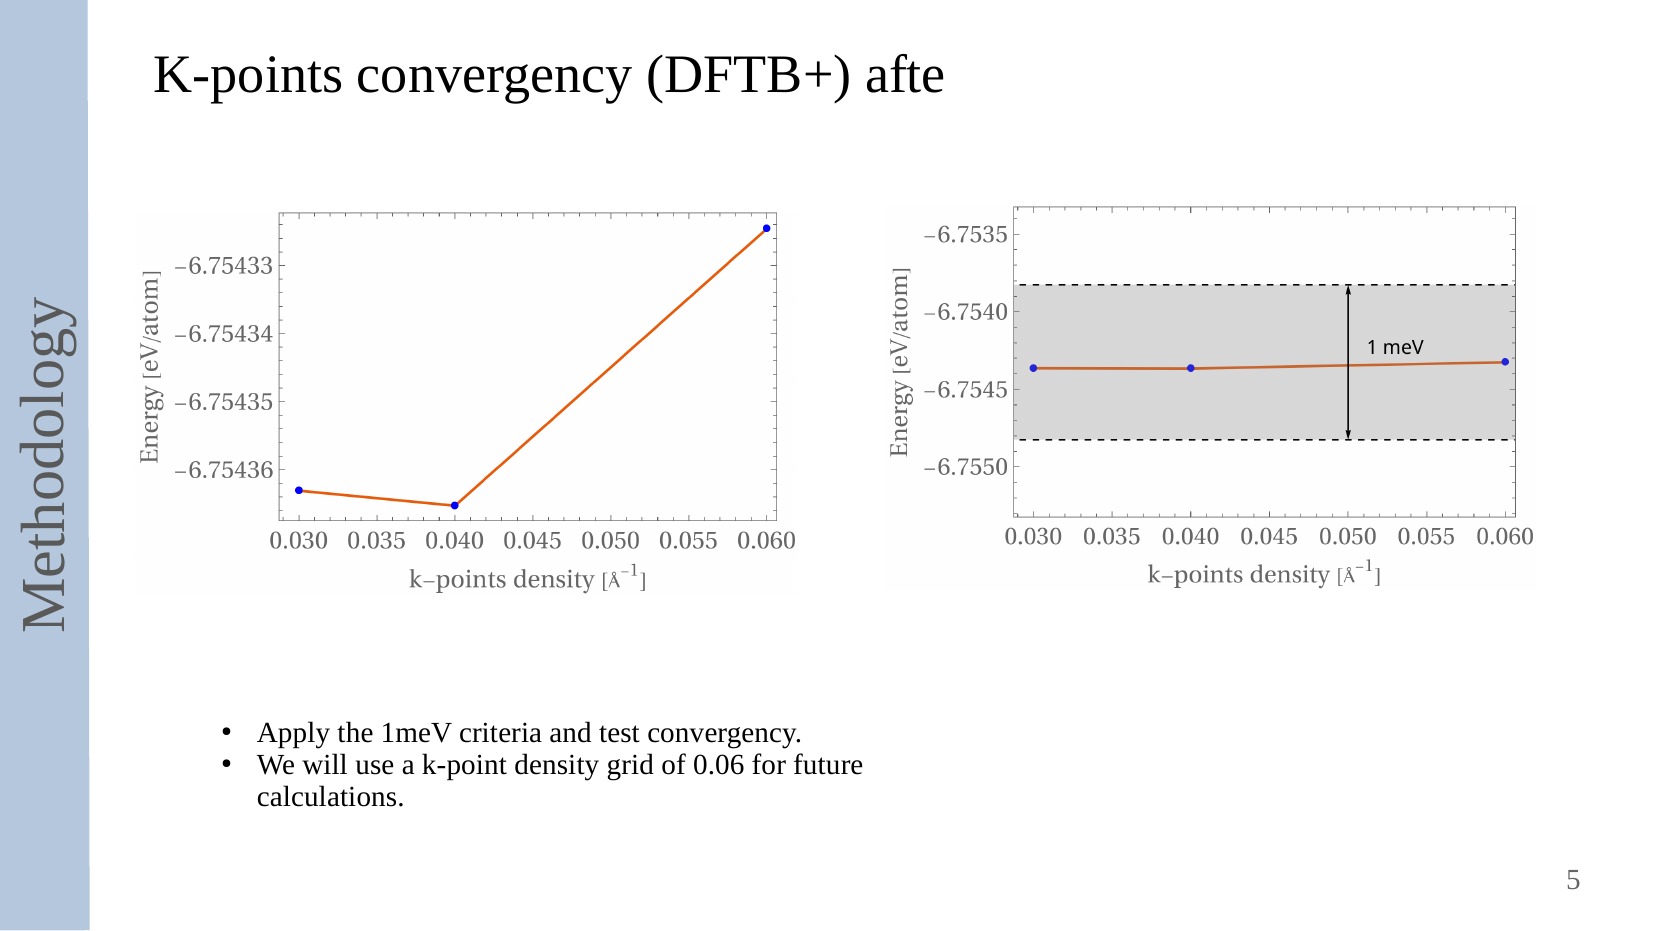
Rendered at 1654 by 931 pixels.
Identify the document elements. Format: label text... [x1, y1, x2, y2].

picture [135, 212, 798, 595]
picture [885, 206, 1536, 590]
text_box Apply the 1meV criteria and test convergency. We will use a k-point density grid of 0.06 for future calculations. [206, 708, 886, 821]
title Methodology [0, 0, 90, 931]
title K-points convergency (DFTB+) afte [153, 23, 1607, 125]
